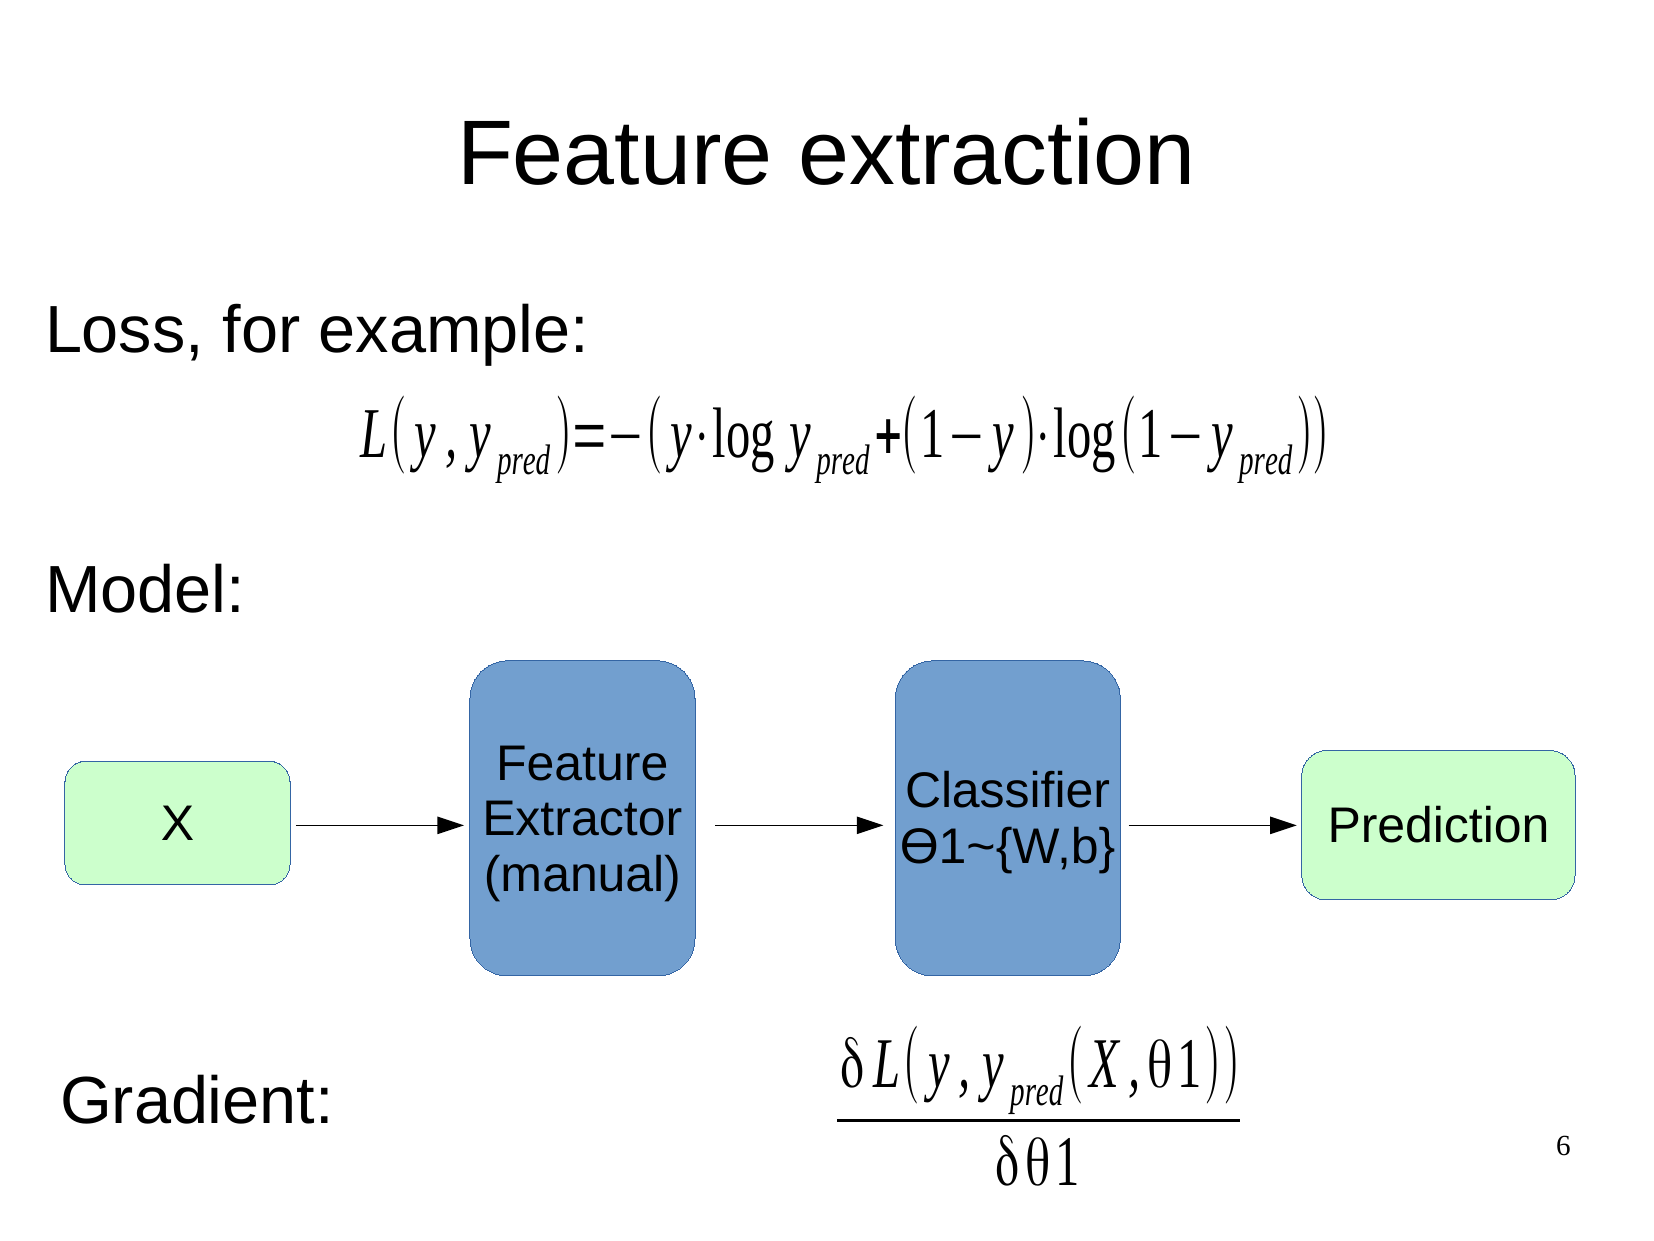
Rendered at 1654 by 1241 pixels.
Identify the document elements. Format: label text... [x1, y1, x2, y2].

text_box Prediction [1301, 750, 1576, 900]
chart [821, 1020, 1254, 1204]
text_box X [64, 761, 291, 885]
text_box Model: [45, 537, 676, 641]
text_box Loss, for example: [45, 278, 676, 381]
text_box Feature Extractor (manual) [469, 660, 696, 976]
title Feature extraction [82, 49, 1571, 257]
text_box Classifier Ɵ1~{W,b} [895, 660, 1121, 976]
chart [345, 390, 1341, 483]
text_box Gradient: [60, 1062, 381, 1138]
